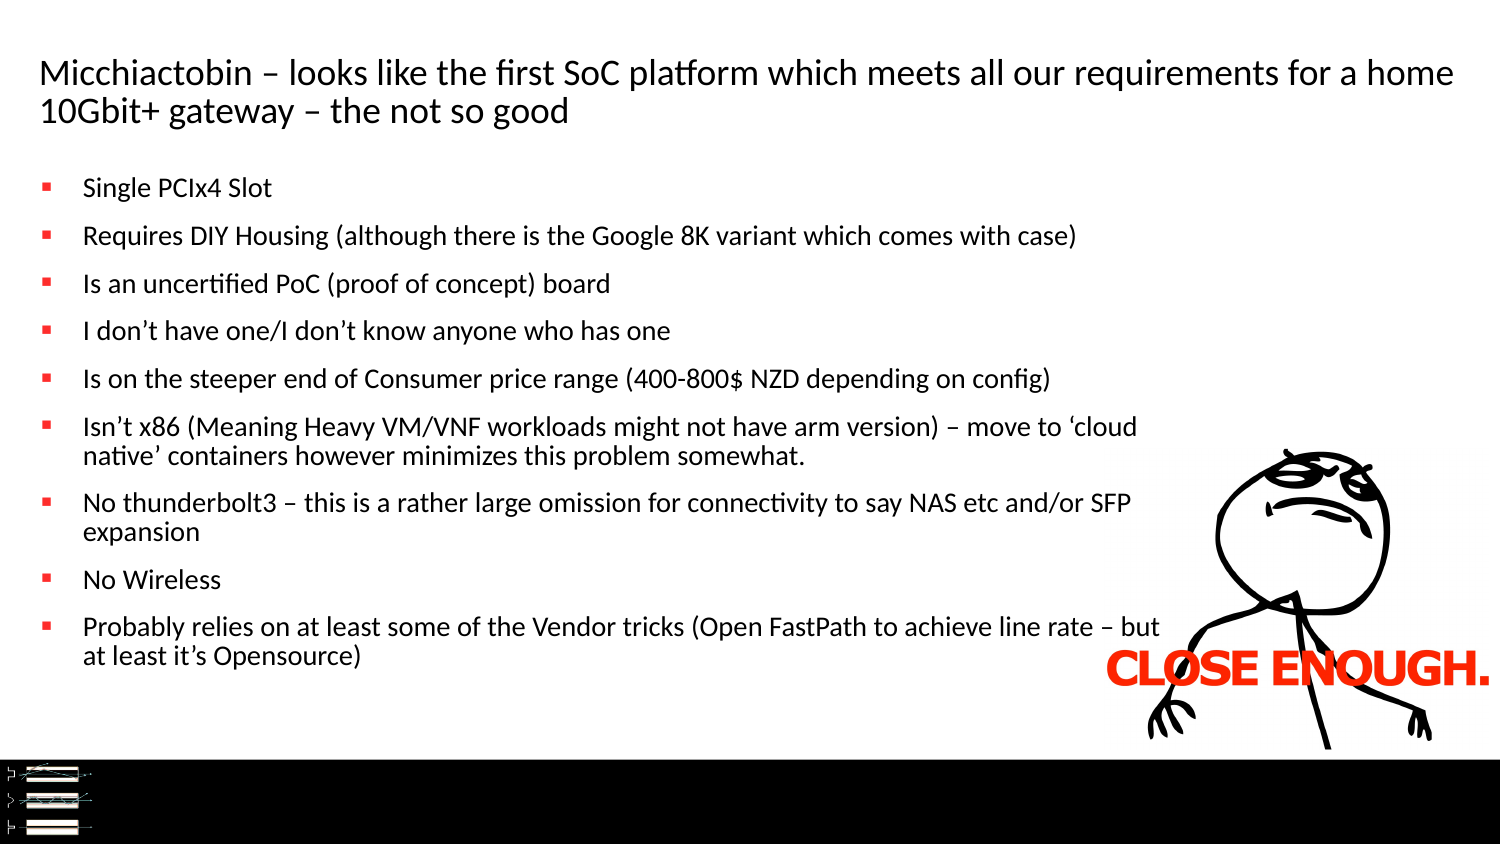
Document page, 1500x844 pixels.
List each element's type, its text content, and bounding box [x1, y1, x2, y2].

picture [5, 761, 95, 837]
title Micchiactobin – looks like the first SoC platform which meets all our requirements for a home 10Gbit+ gateway – the not so good [38, 24, 1464, 166]
picture [1104, 448, 1489, 750]
list Single PCIx4 Slot Requires DIY Housing (although there is the Google 8K variant which comes with case) Is an uncertified PoC (proof of concept) board I don’t have one/I don’t know anyone who has one Is on the steeper end of Consumer price range (400-800$ NZD depending on config) Isn’t x86 (Meaning Heavy VM/VNF workloads might not have arm version) – move to ‘cloud native’ containers however minimizes this problem somewhat. No thunderbolt3 – this is a rather large omission for connectivity to say NAS etc and/or SFP expansion No Wireless Probably relies on at least some of the Vendor tricks (Open FastPath to achieve line rate – but at least it’s Opensource) [25, 168, 1182, 682]
